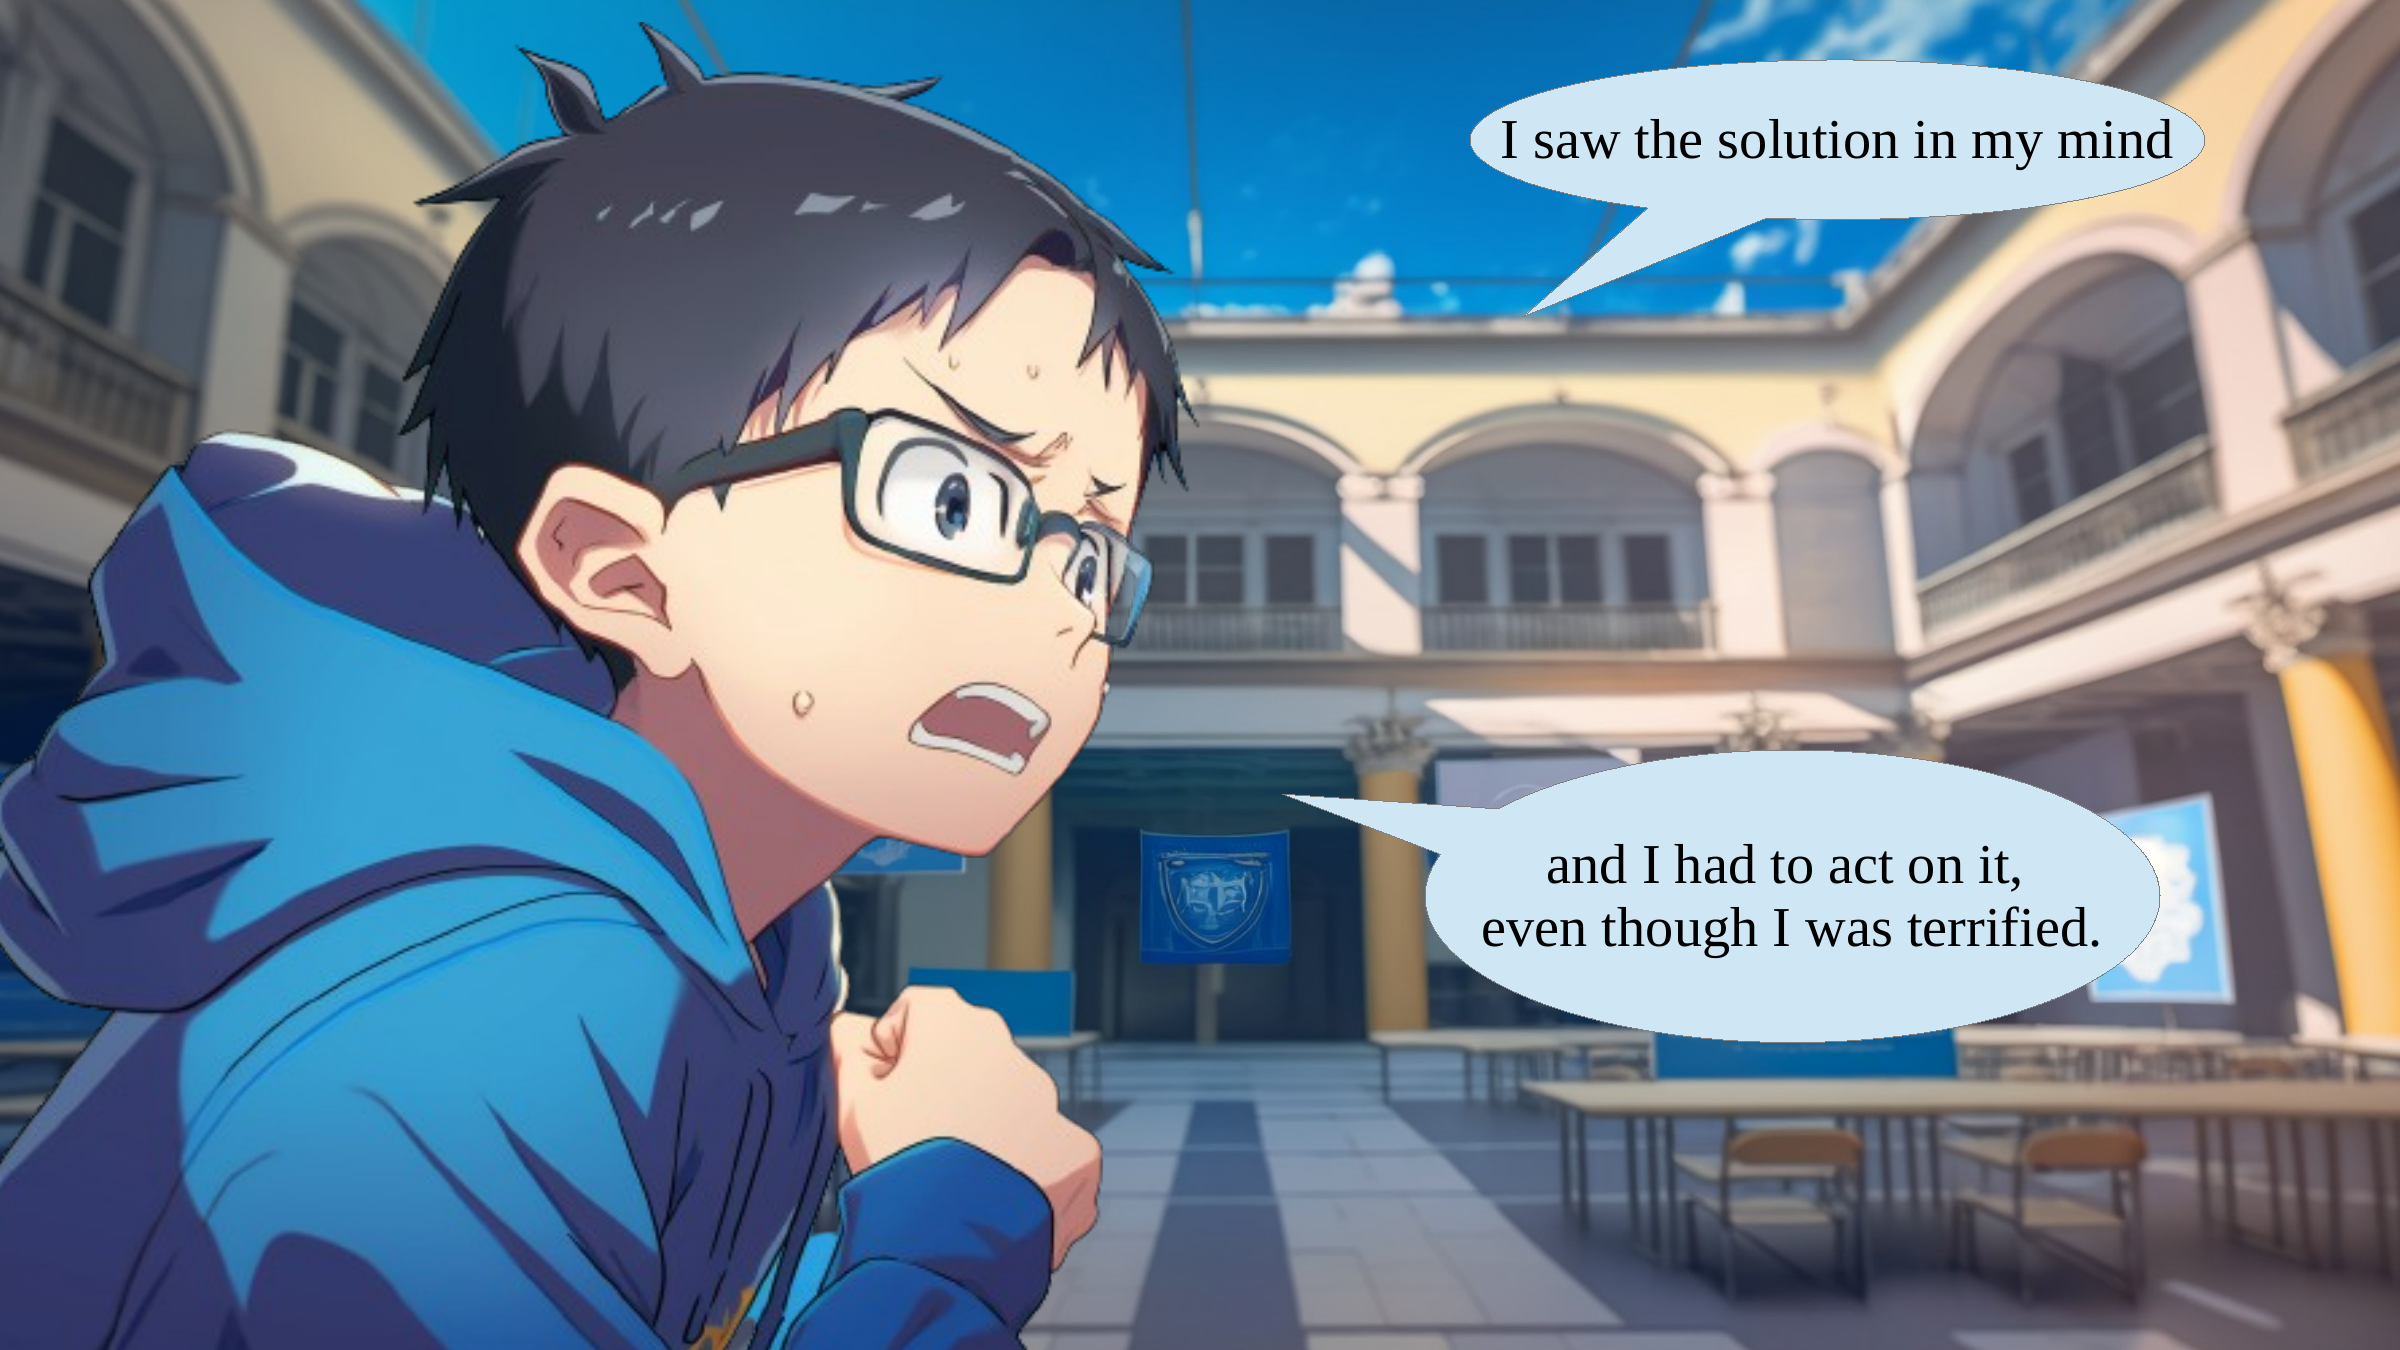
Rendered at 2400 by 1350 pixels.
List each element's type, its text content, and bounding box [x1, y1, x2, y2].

text_box I saw the solution in my mind [1470, 59, 2205, 317]
picture [0, 0, 2400, 1350]
text_box and I had to act on it, even though I was terrified. [1282, 750, 2161, 1043]
